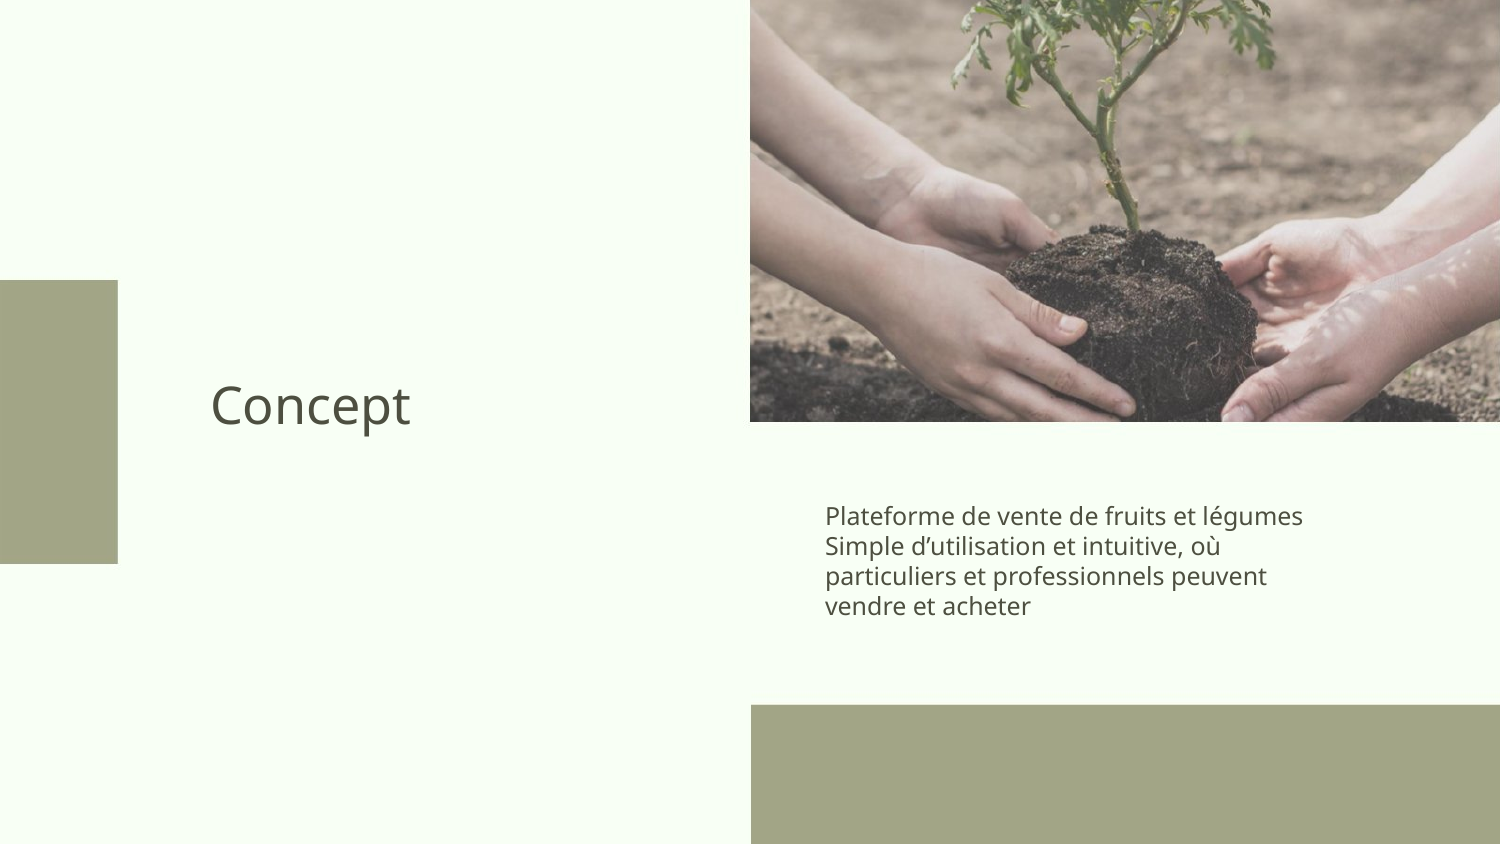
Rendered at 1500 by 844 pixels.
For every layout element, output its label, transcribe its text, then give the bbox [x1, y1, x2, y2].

text_box [165, 360, 721, 481]
title Concept [195, 349, 743, 451]
text_box Plateforme de vente de fruits et légumes Simple d’utilisation et intuitive, où particuliers et professionnels peuvent vendre et acheter [810, 506, 1358, 616]
picture [0, 0, 1500, 844]
text_box [705, 495, 1261, 616]
